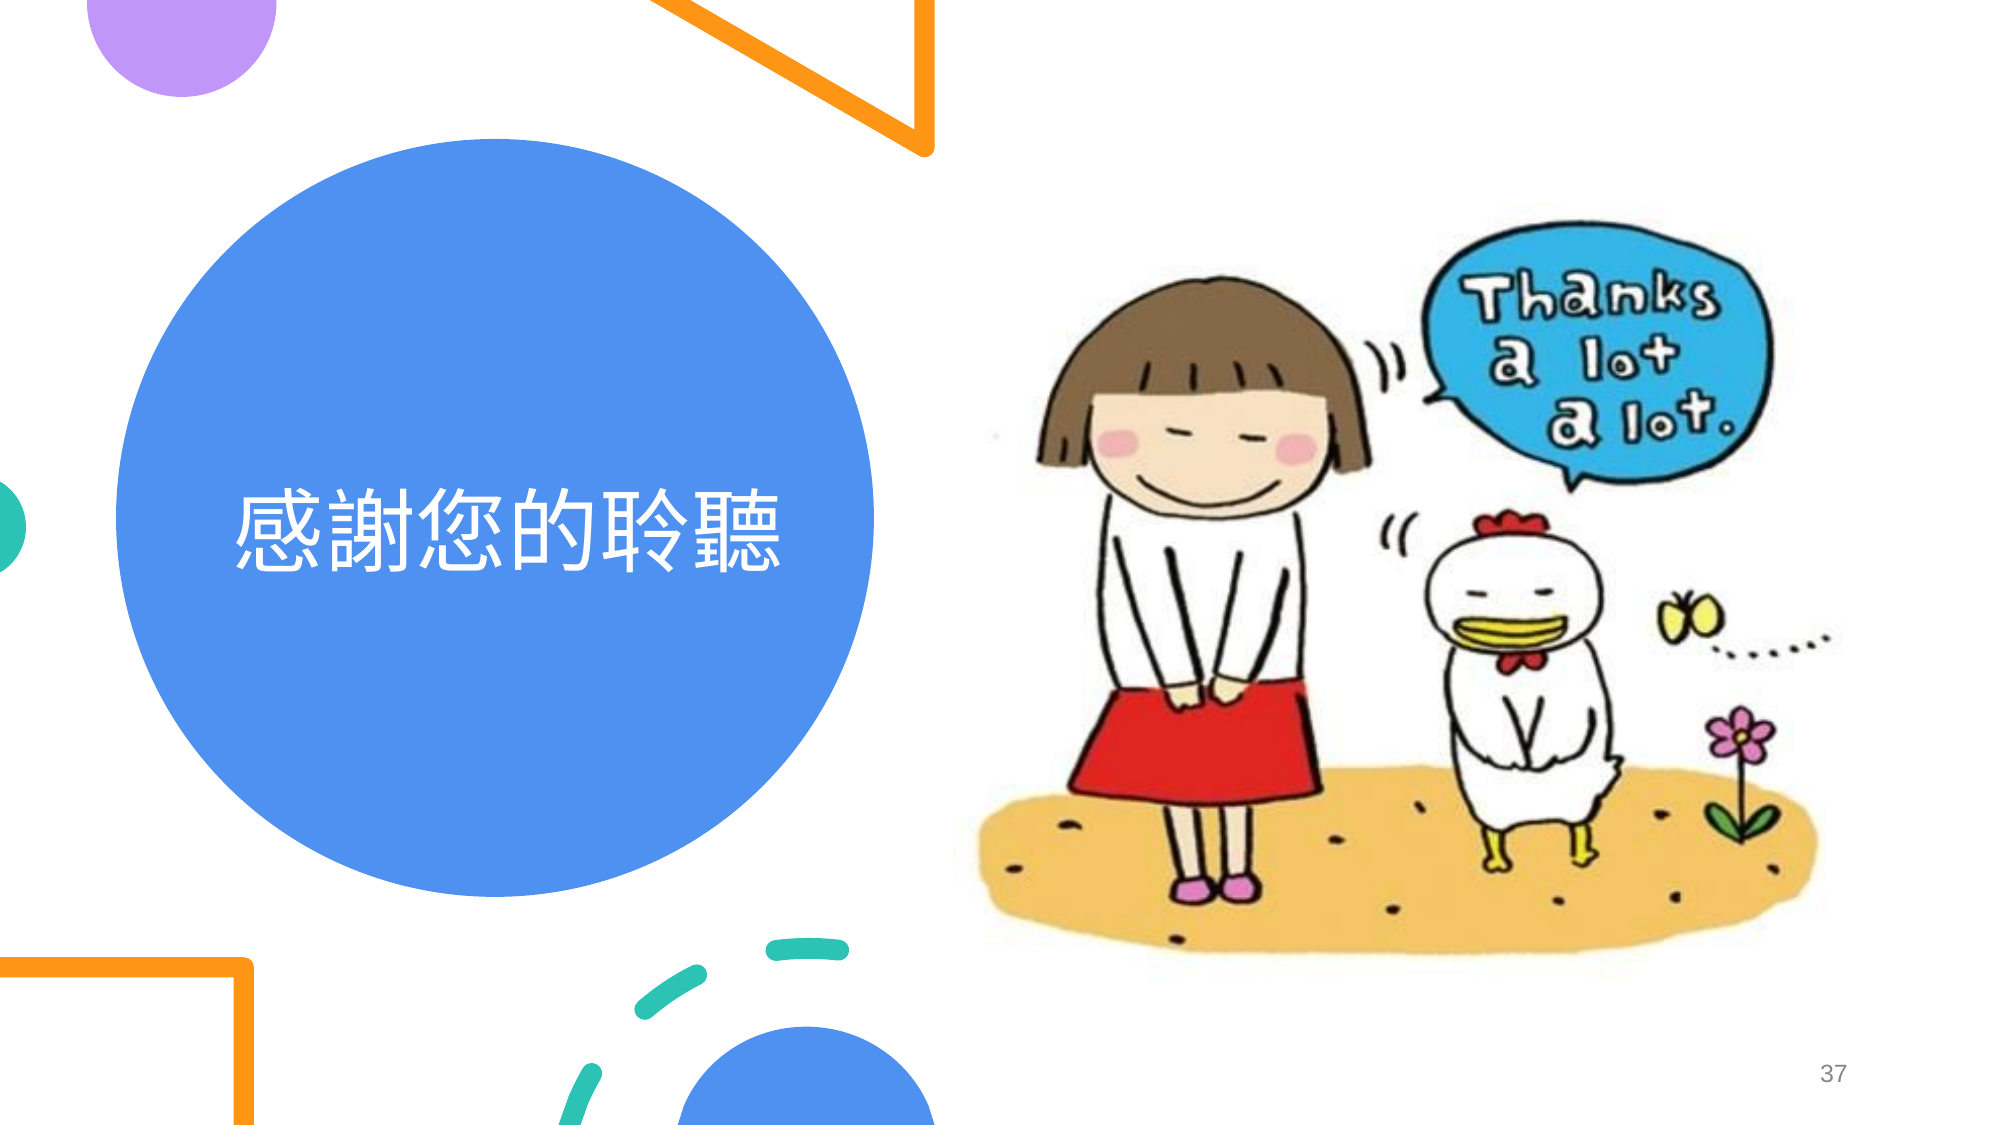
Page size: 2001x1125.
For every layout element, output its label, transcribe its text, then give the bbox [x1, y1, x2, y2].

title 感謝您的聆聽 [201, 202, 815, 870]
picture [953, 202, 1863, 981]
slide_number <number> [1723, 1042, 1863, 1103]
